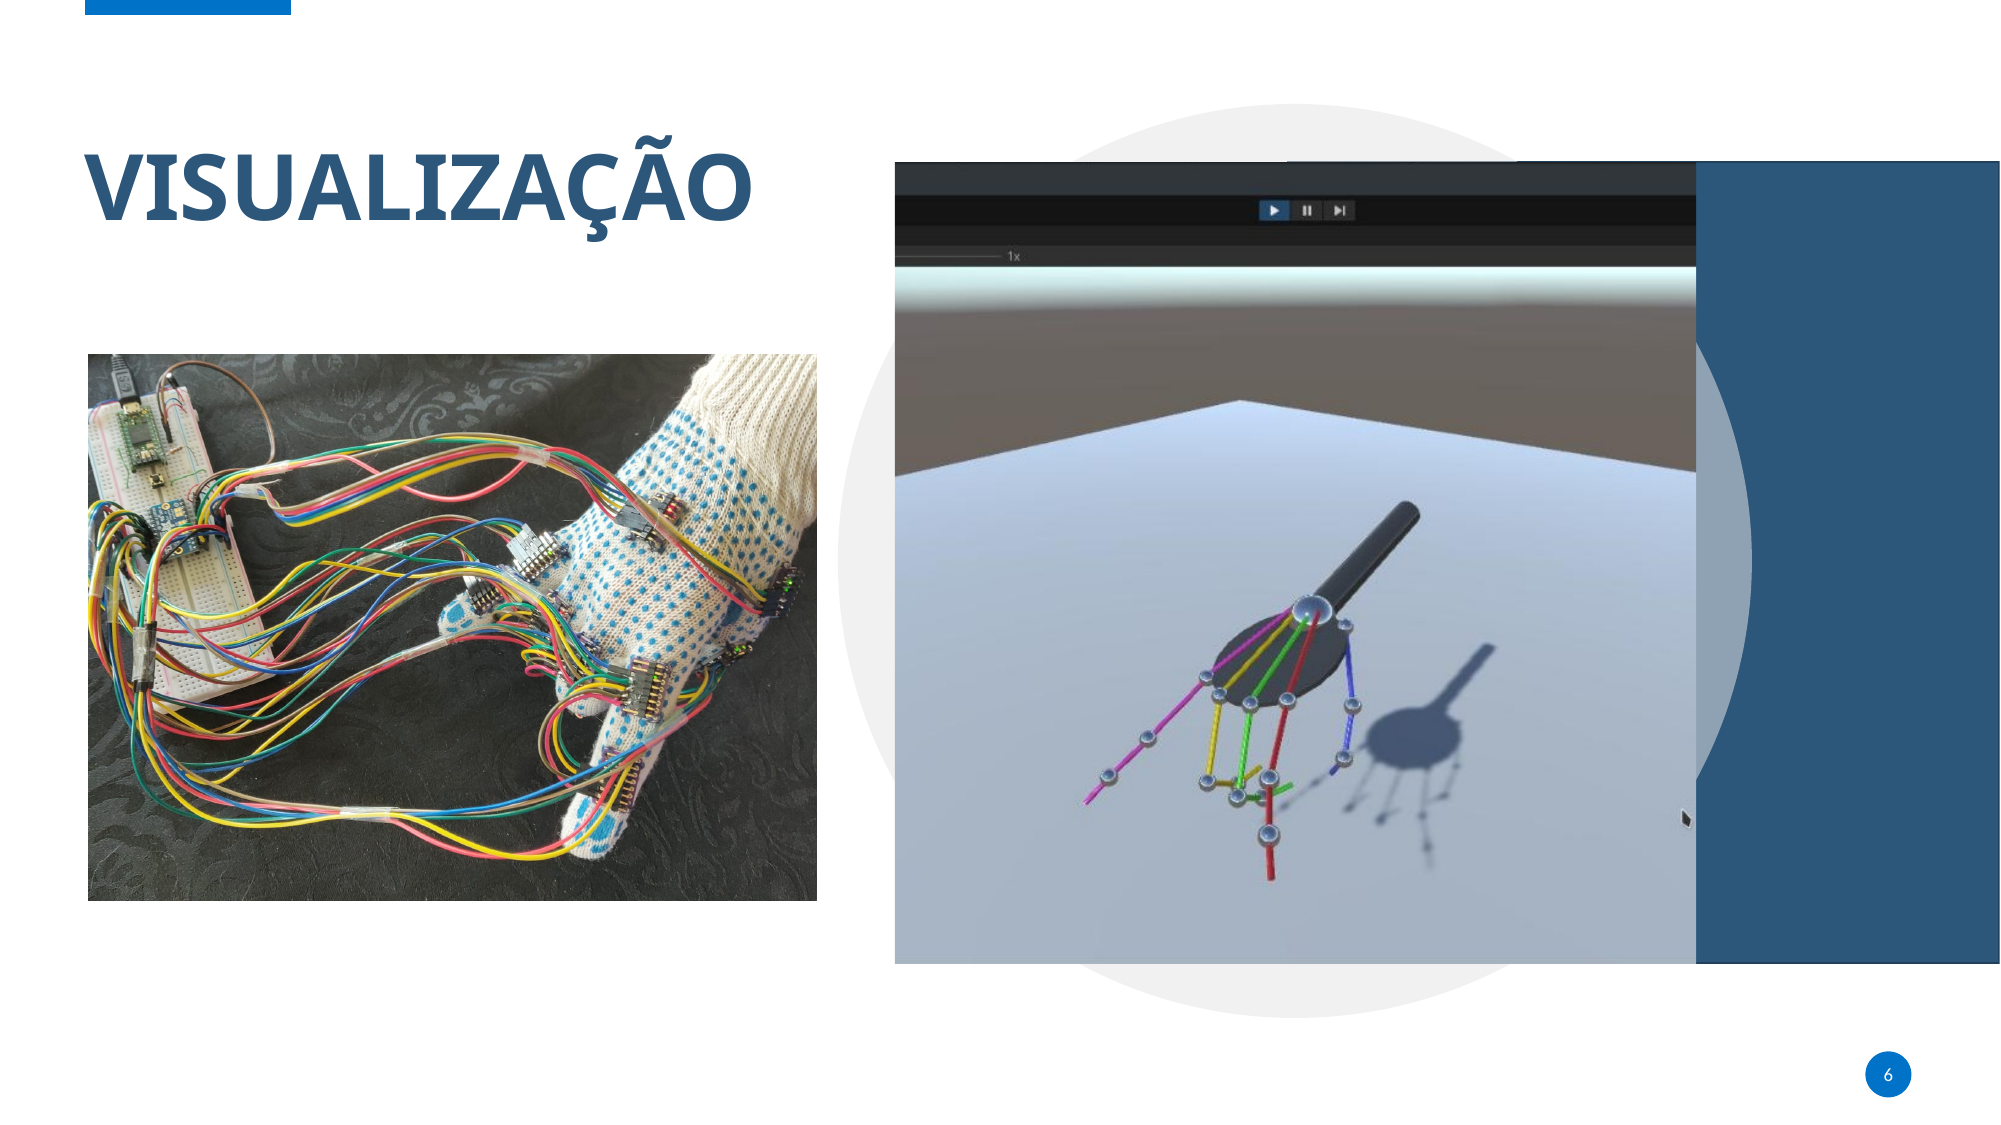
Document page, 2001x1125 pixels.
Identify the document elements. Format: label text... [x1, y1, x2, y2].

text_box ‹#› [1864, 1059, 1913, 1090]
picture [894, 162, 1697, 964]
title Visualização [84, 81, 895, 300]
picture [88, 354, 817, 901]
